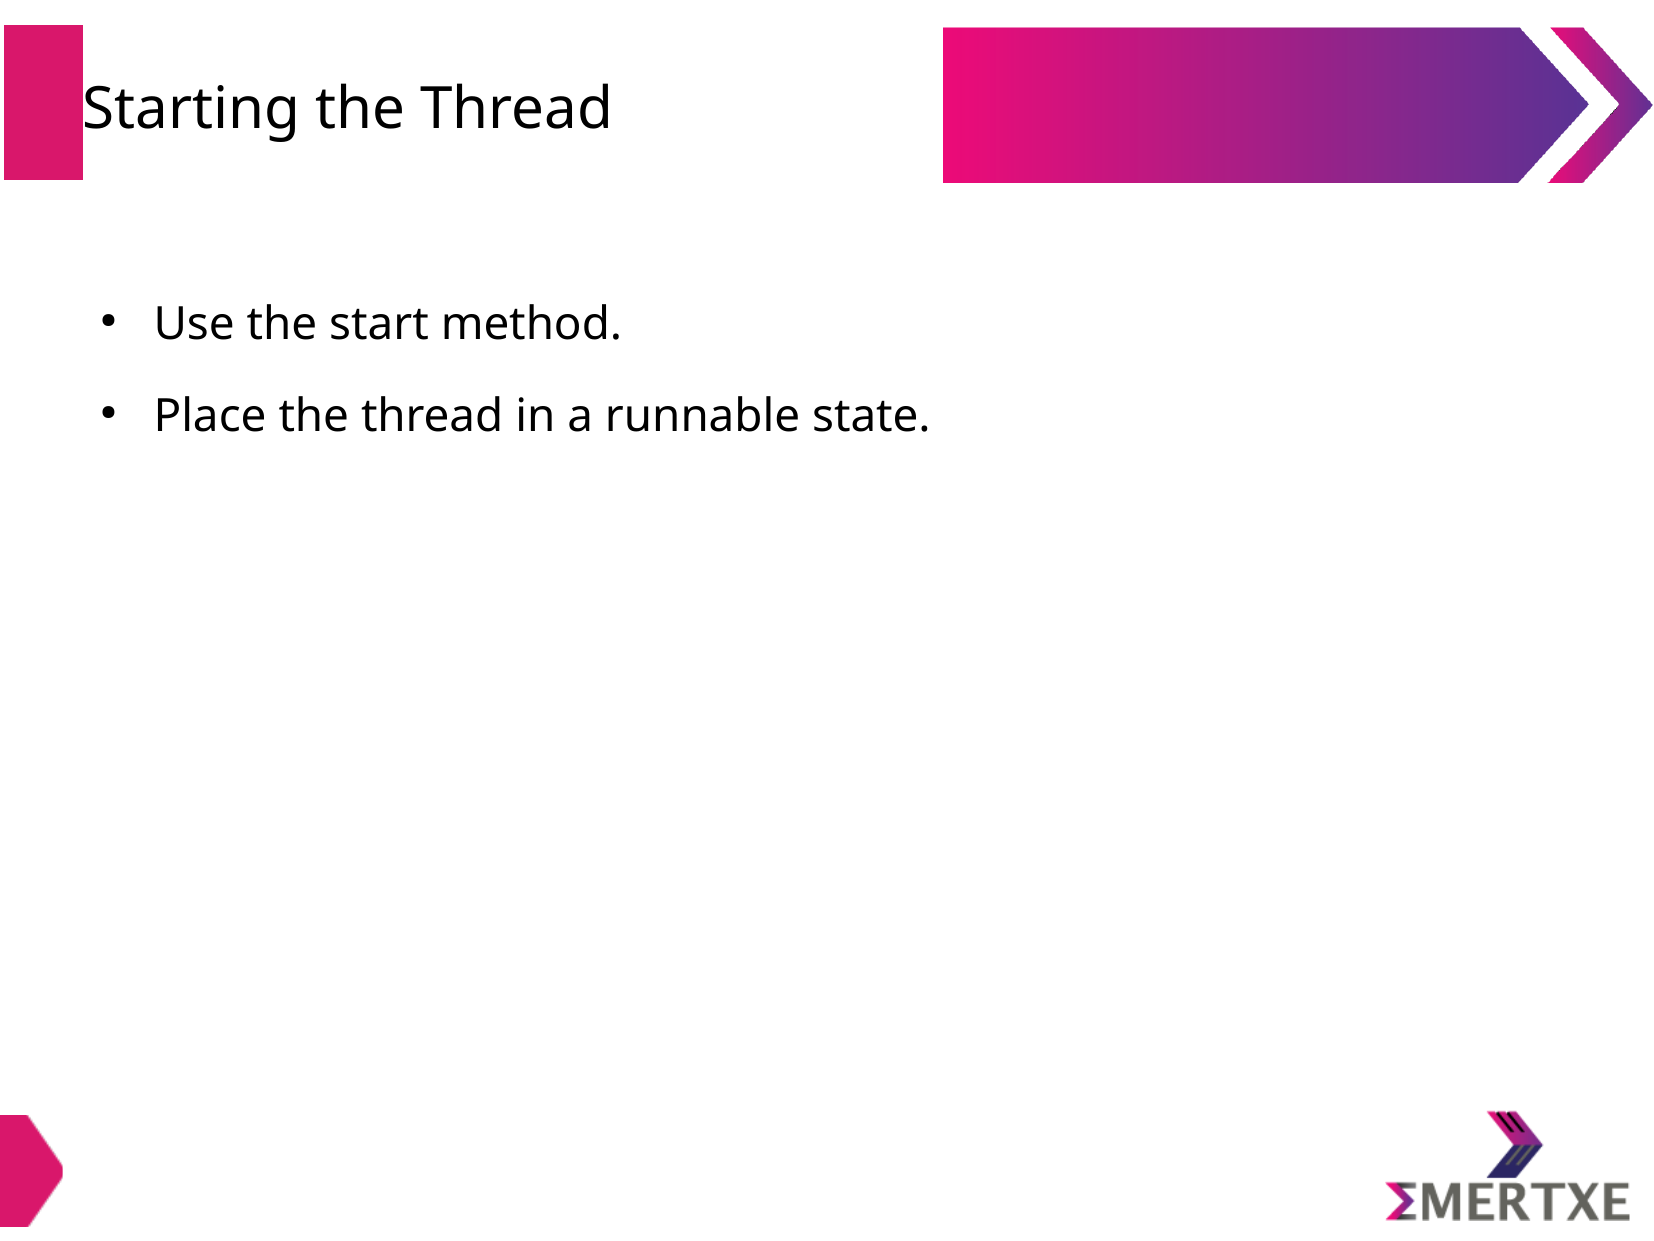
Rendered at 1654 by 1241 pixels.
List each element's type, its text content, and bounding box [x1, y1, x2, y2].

list Use the start method. Place the thread in a runnable state. [82, 290, 1571, 1010]
picture [1571, 27, 1653, 183]
picture [1385, 1107, 1631, 1221]
title Starting the Thread [82, 2, 1571, 210]
